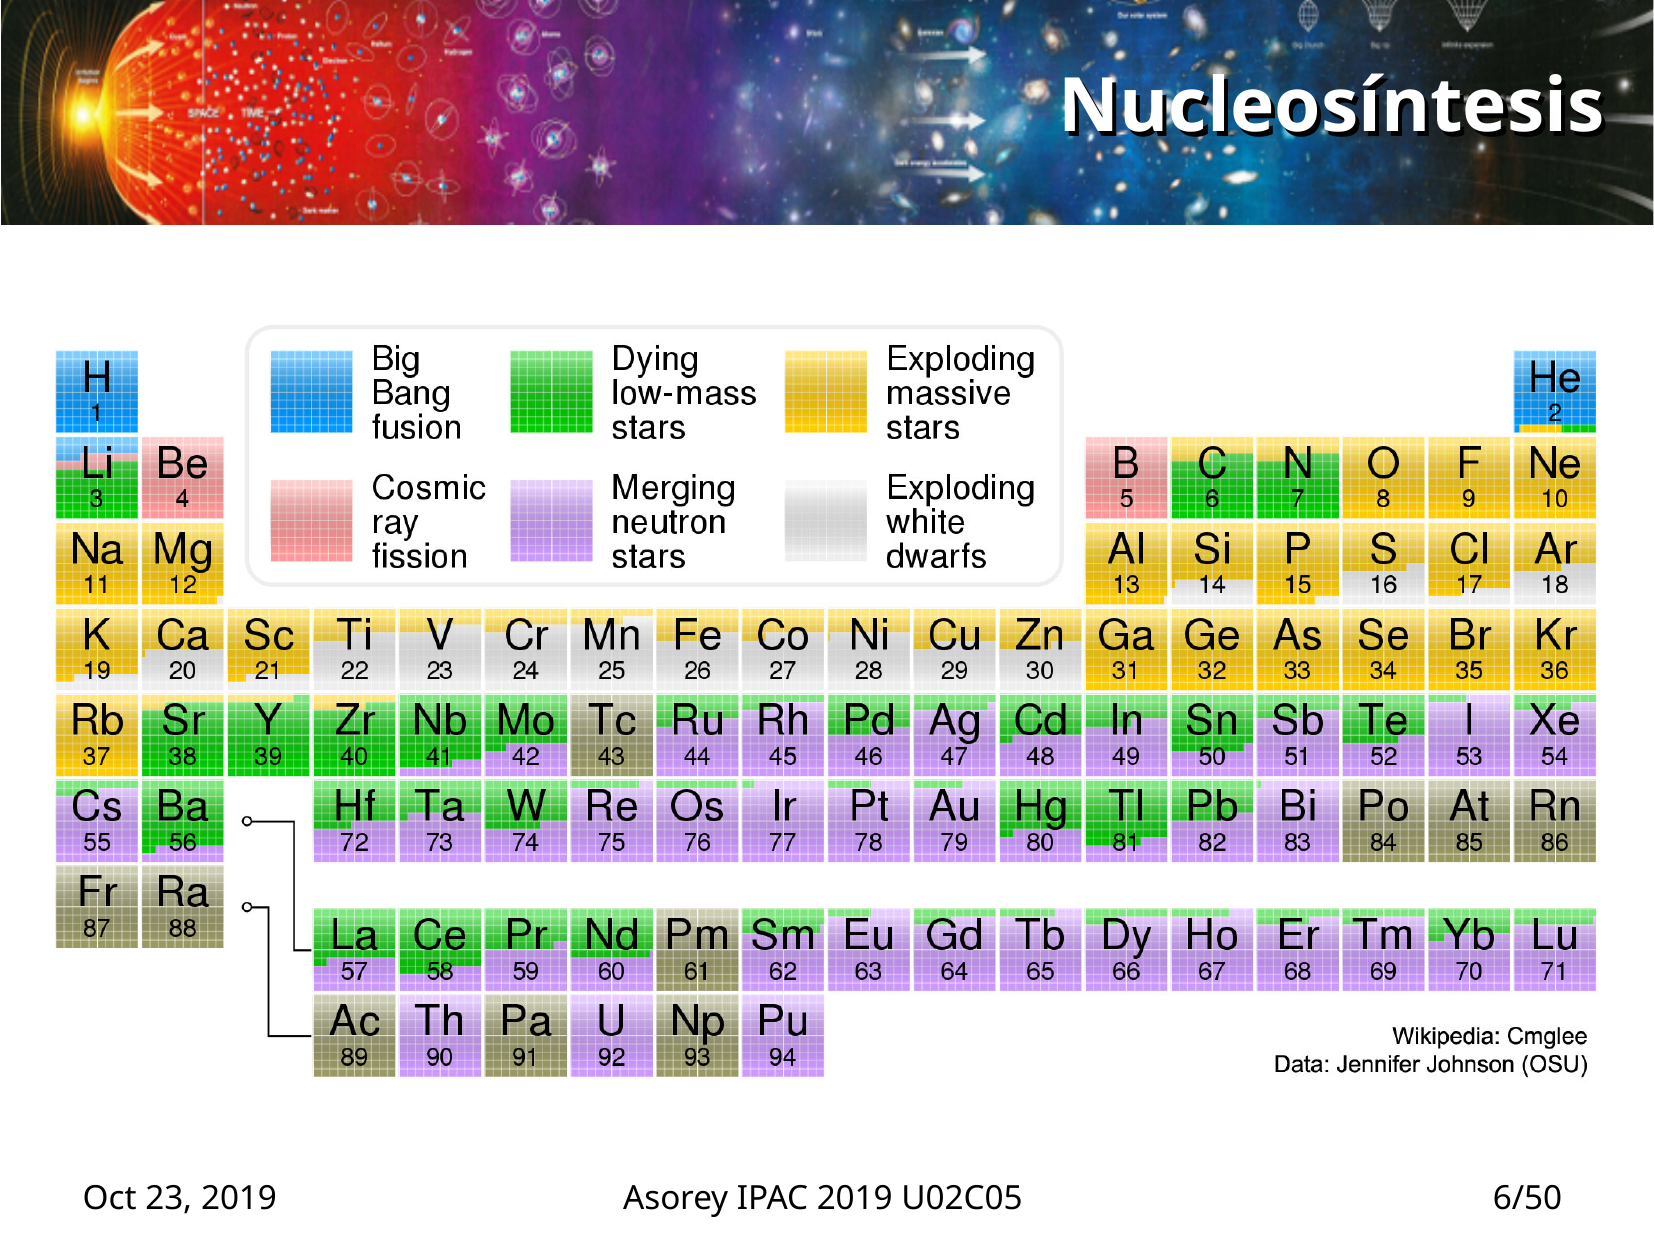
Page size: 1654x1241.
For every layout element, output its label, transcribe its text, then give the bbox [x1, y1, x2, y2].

title Nucleosíntesis [45, 15, 1606, 191]
picture [1, 0, 1654, 225]
picture [45, 314, 1606, 1095]
